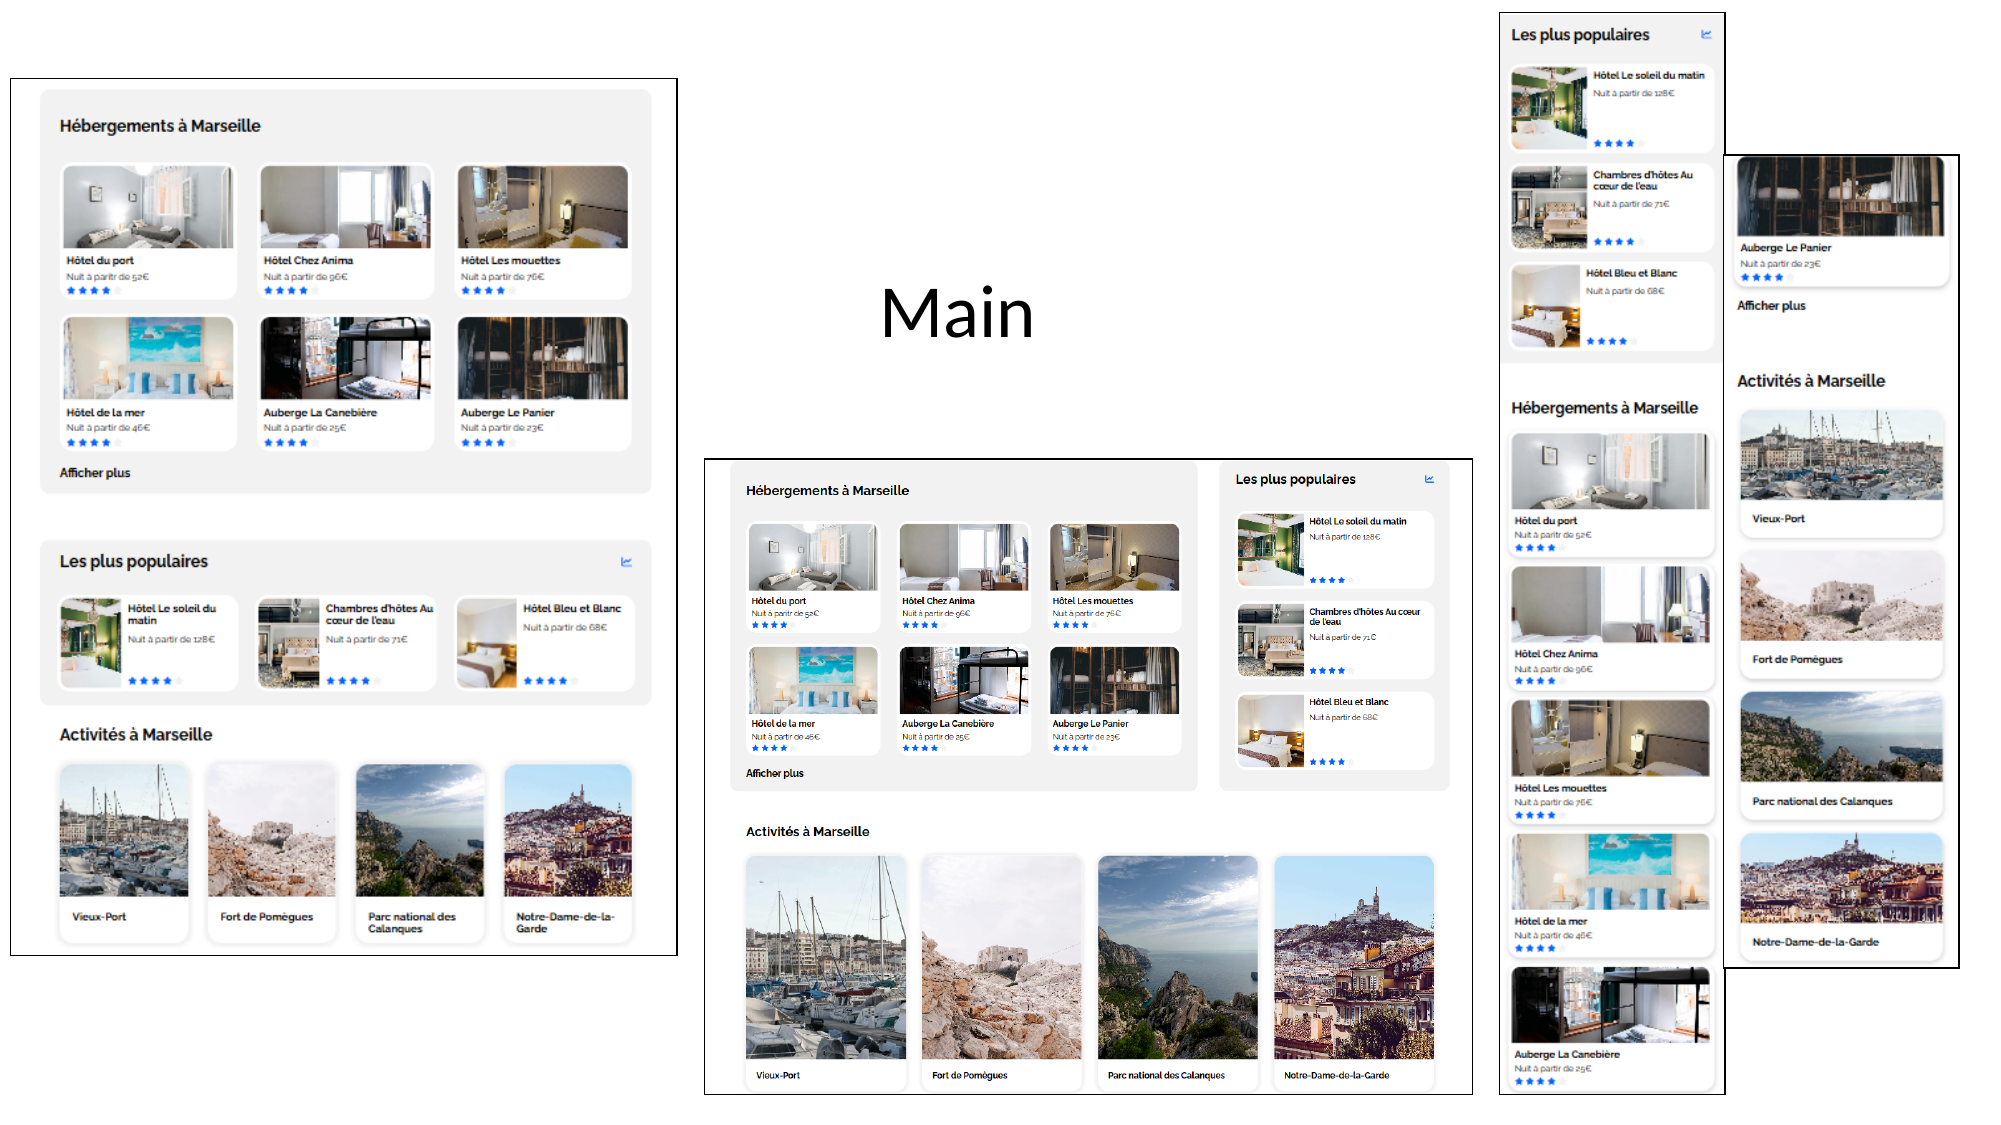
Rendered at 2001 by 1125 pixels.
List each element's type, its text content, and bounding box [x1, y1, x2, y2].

picture [1724, 155, 1959, 968]
picture [705, 459, 1472, 1094]
picture [1500, 13, 1725, 1094]
text_box Main [864, 254, 1100, 362]
picture [11, 79, 677, 955]
